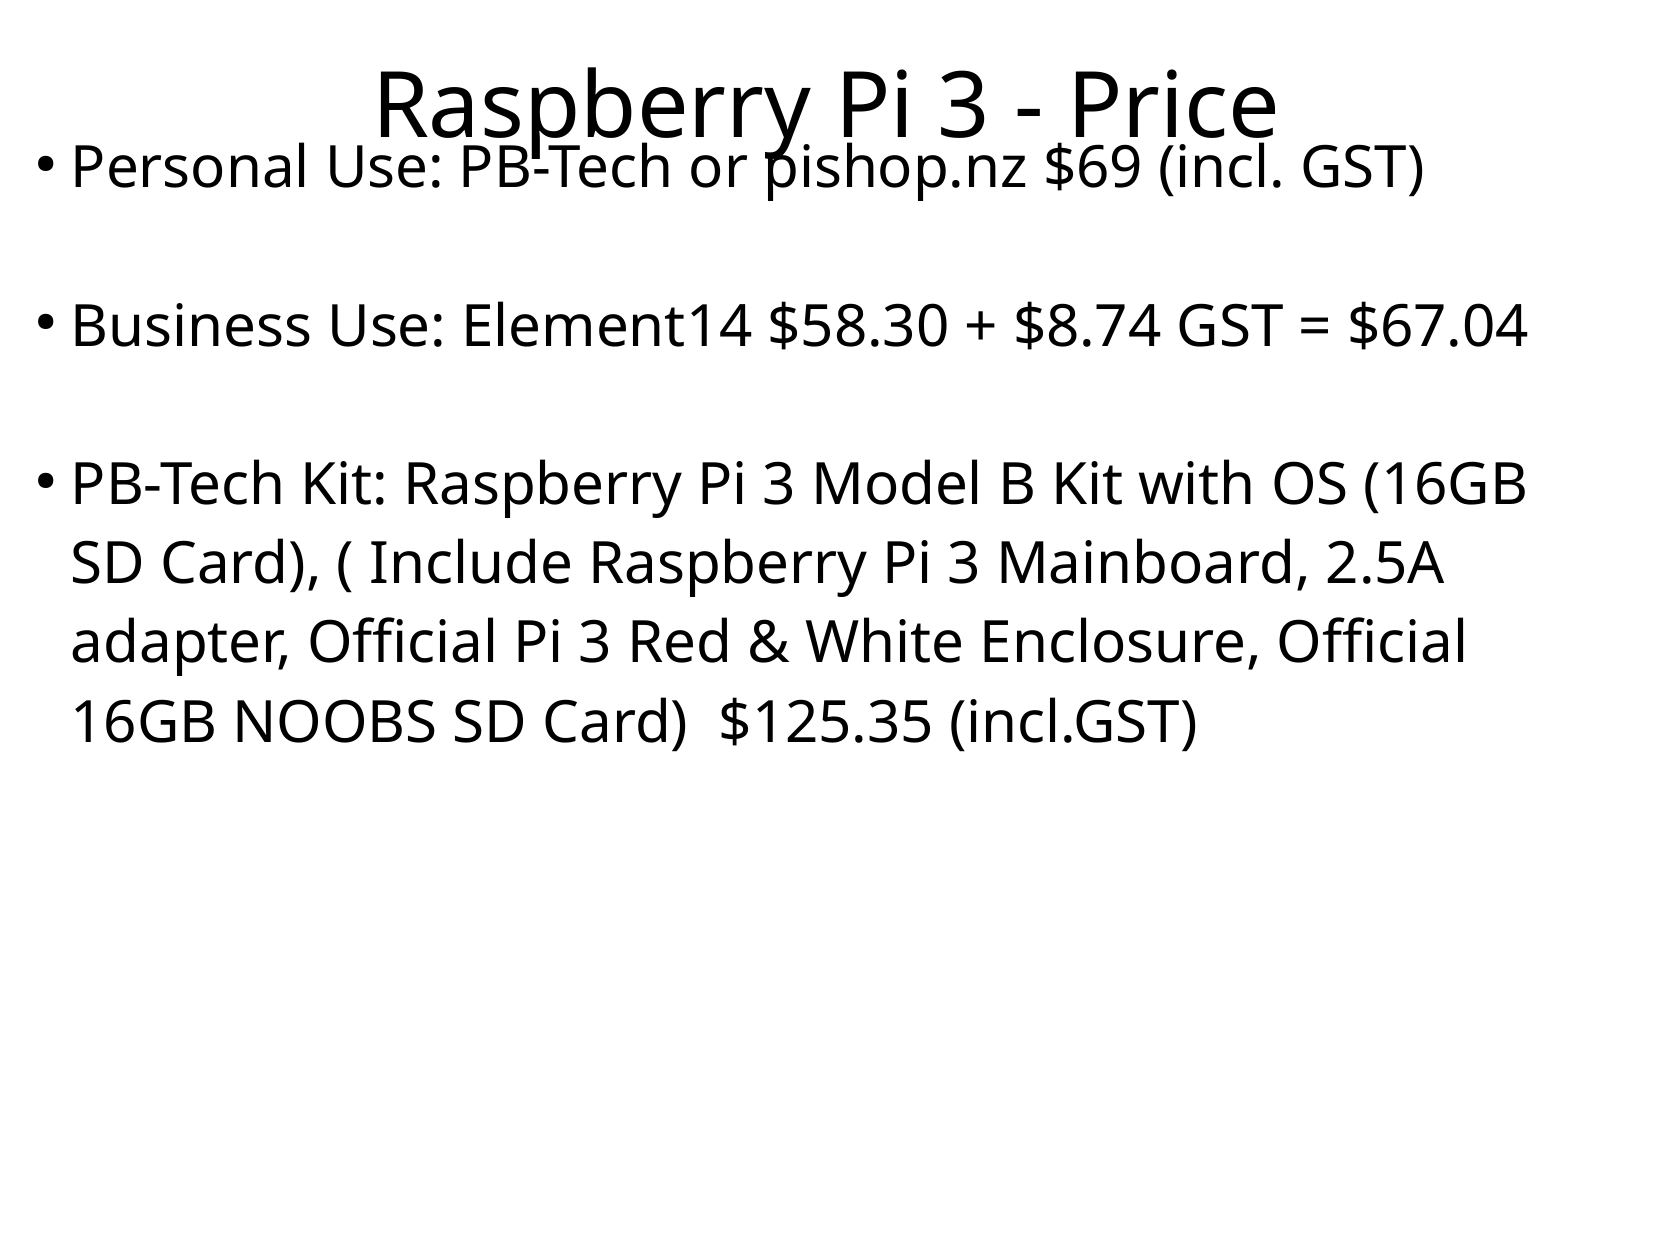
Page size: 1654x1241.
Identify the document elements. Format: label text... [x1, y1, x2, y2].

title Raspberry Pi 3 - Price [82, 49, 1571, 154]
text_box Personal Use: PB-Tech or pishop.nz $69 (incl. GST) Business Use: Element14 $58.30 + $8.74 GST = $67.04 PB-Tech Kit: Raspberry Pi 3 Model B Kit with OS (16GB SD Card), ( Include Raspberry Pi 3 Mainboard, 2.5A adapter, Official Pi 3 Red & White Enclosure, Official 16GB NOOBS SD Card) $125.35 (incl.GST) [35, 207, 1607, 915]
